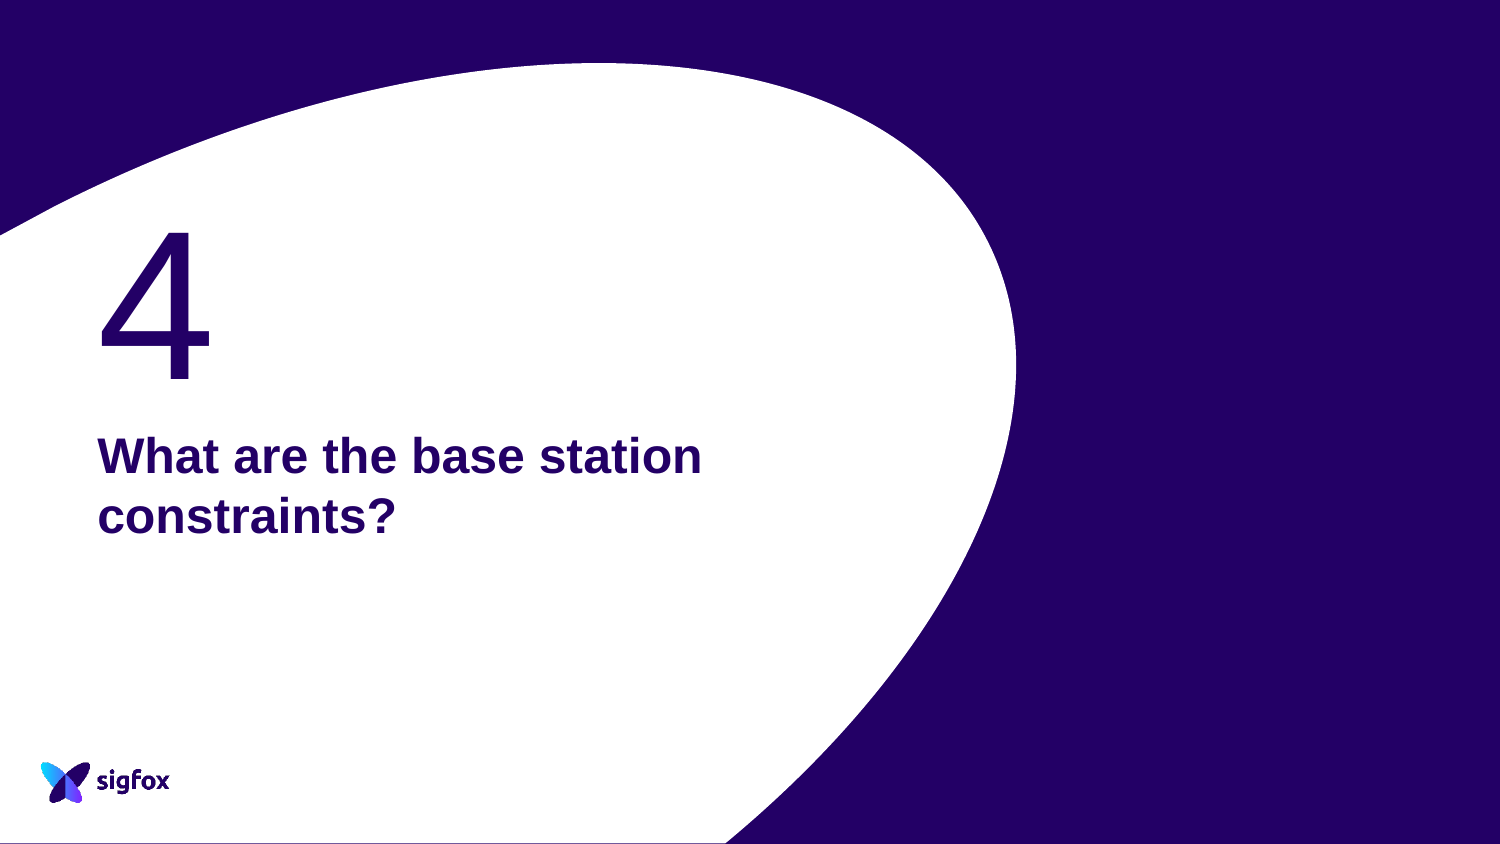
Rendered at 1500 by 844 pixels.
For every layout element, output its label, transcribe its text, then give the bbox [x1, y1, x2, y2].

text_box 4 [97, 167, 406, 432]
text_box What are the base station constraints? [97, 423, 786, 539]
picture [36, 760, 175, 804]
